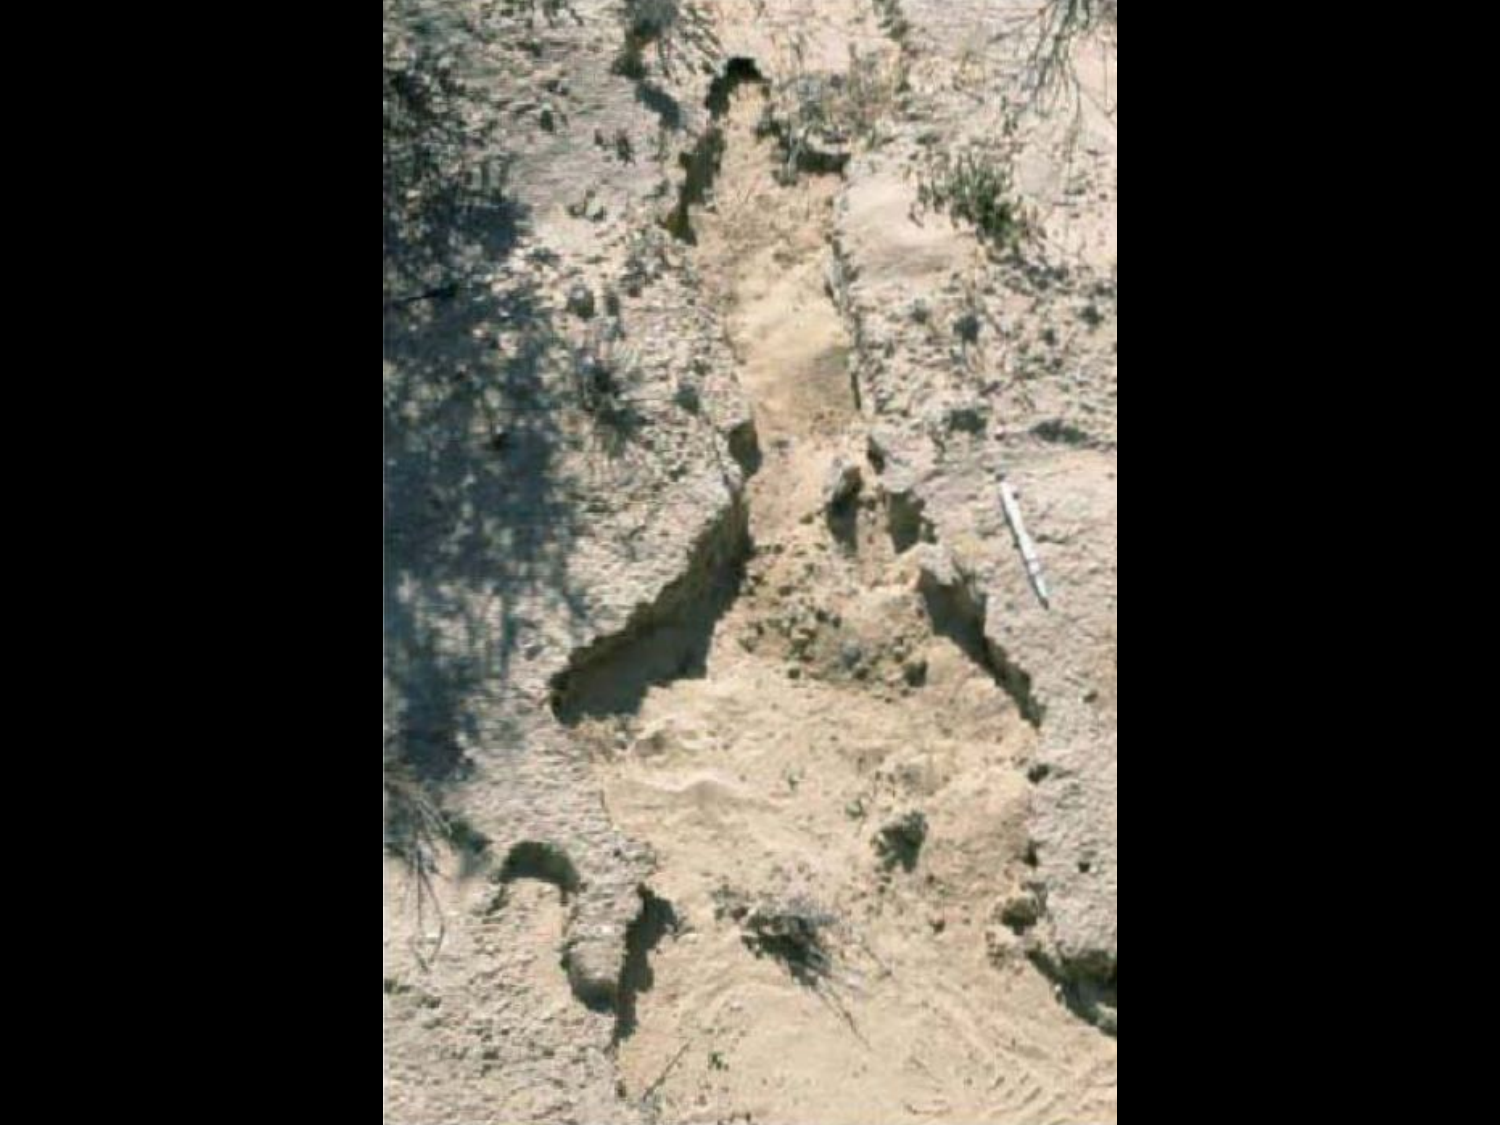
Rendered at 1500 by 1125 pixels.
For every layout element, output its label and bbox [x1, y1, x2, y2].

picture [383, 0, 1117, 1125]
